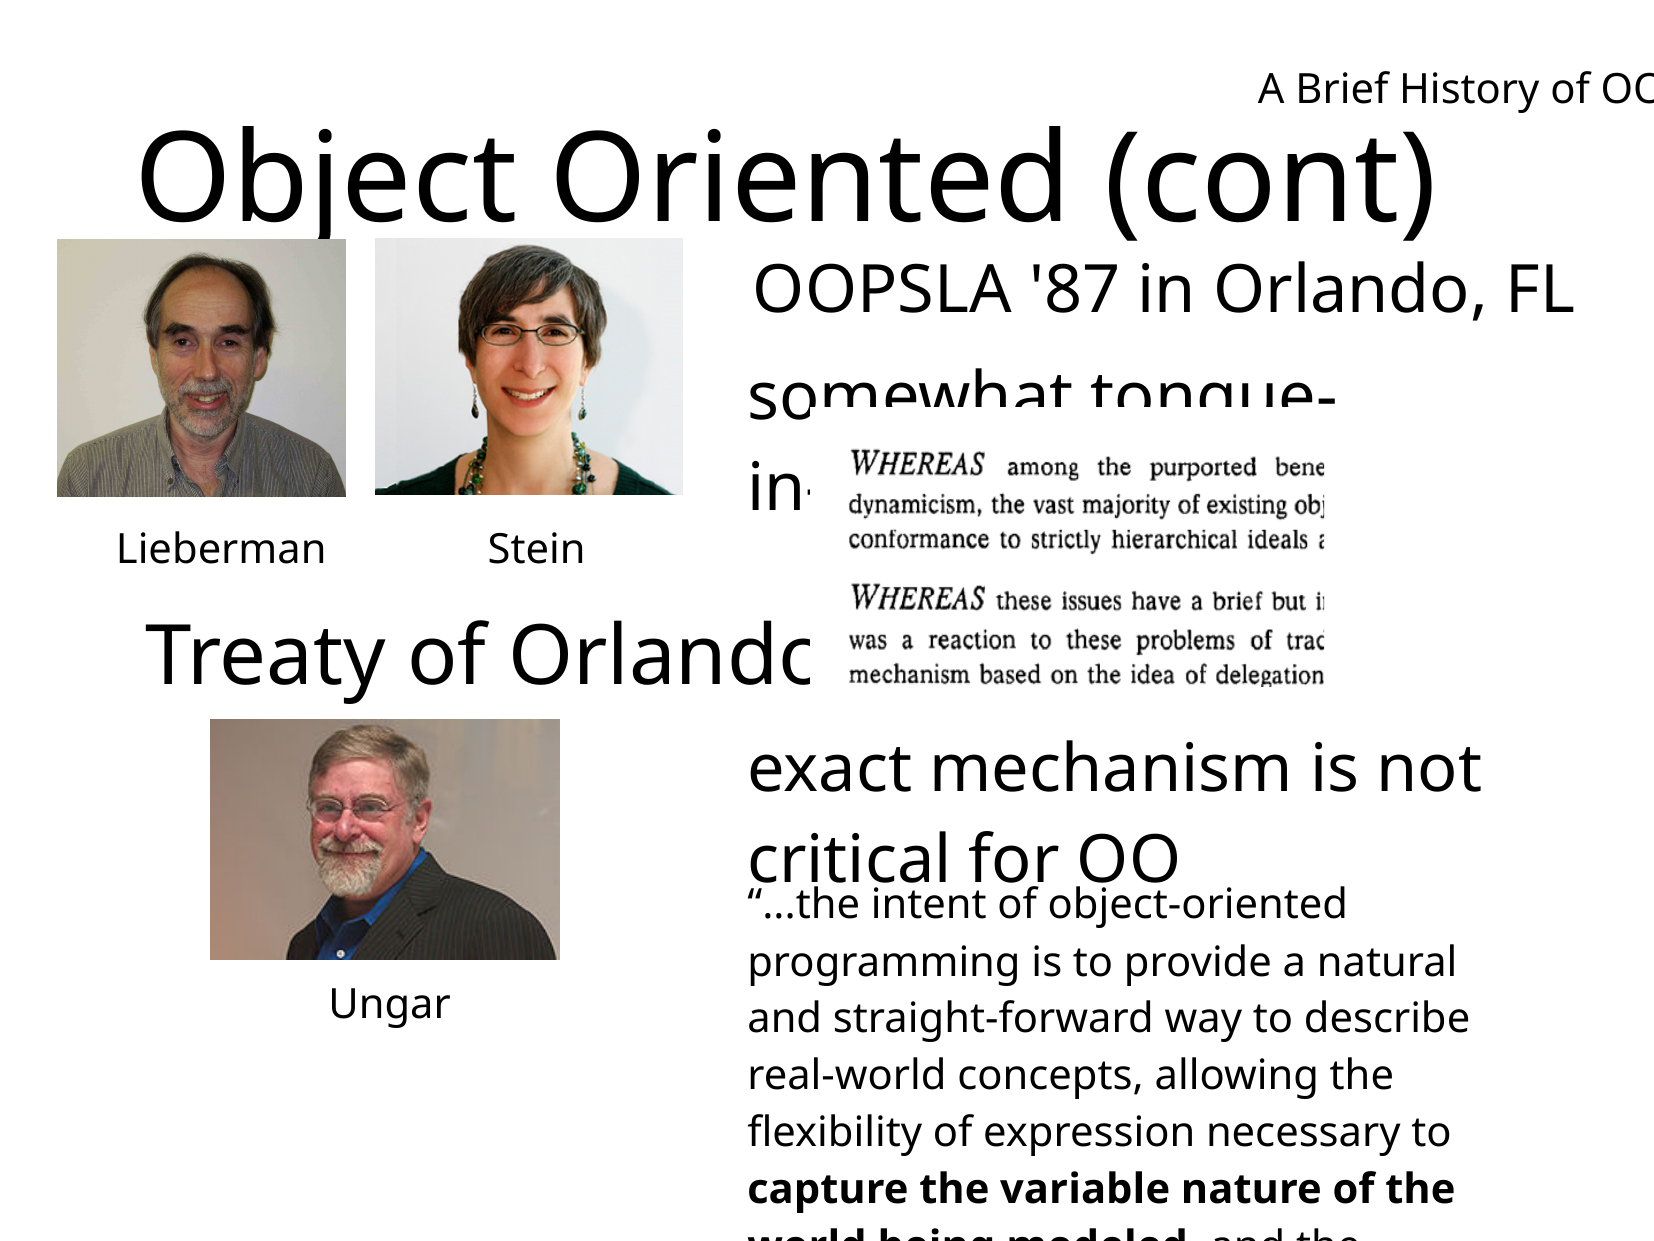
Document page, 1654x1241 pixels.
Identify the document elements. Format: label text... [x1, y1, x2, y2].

text_box OOPSLA '87 in Orlando, FL [738, 233, 1405, 311]
picture [57, 239, 346, 497]
text_box Object Oriented (cont) [120, 80, 1156, 211]
picture [210, 719, 560, 961]
picture [810, 407, 1325, 687]
text_box somewhat tongue-in-cheek: [732, 341, 1408, 418]
text_box Treaty of Orlando [130, 588, 682, 680]
text_box Lieberman [100, 511, 279, 565]
text_box Ungar [313, 966, 427, 1020]
text_box Stein [473, 511, 575, 565]
picture [375, 238, 683, 496]
text_box A Brief History of OO [1243, 51, 1591, 106]
text_box exact mechanism is not critical for OO [732, 713, 1516, 851]
text_box “...the intent of object-oriented programming is to provide a natural and straight-forward way to describe real-world concepts, allowing the flexibility of expression necessary to capture the variable nature of the world being modeled, and the dynamic ability to represent changing situations” [732, 866, 1516, 1150]
